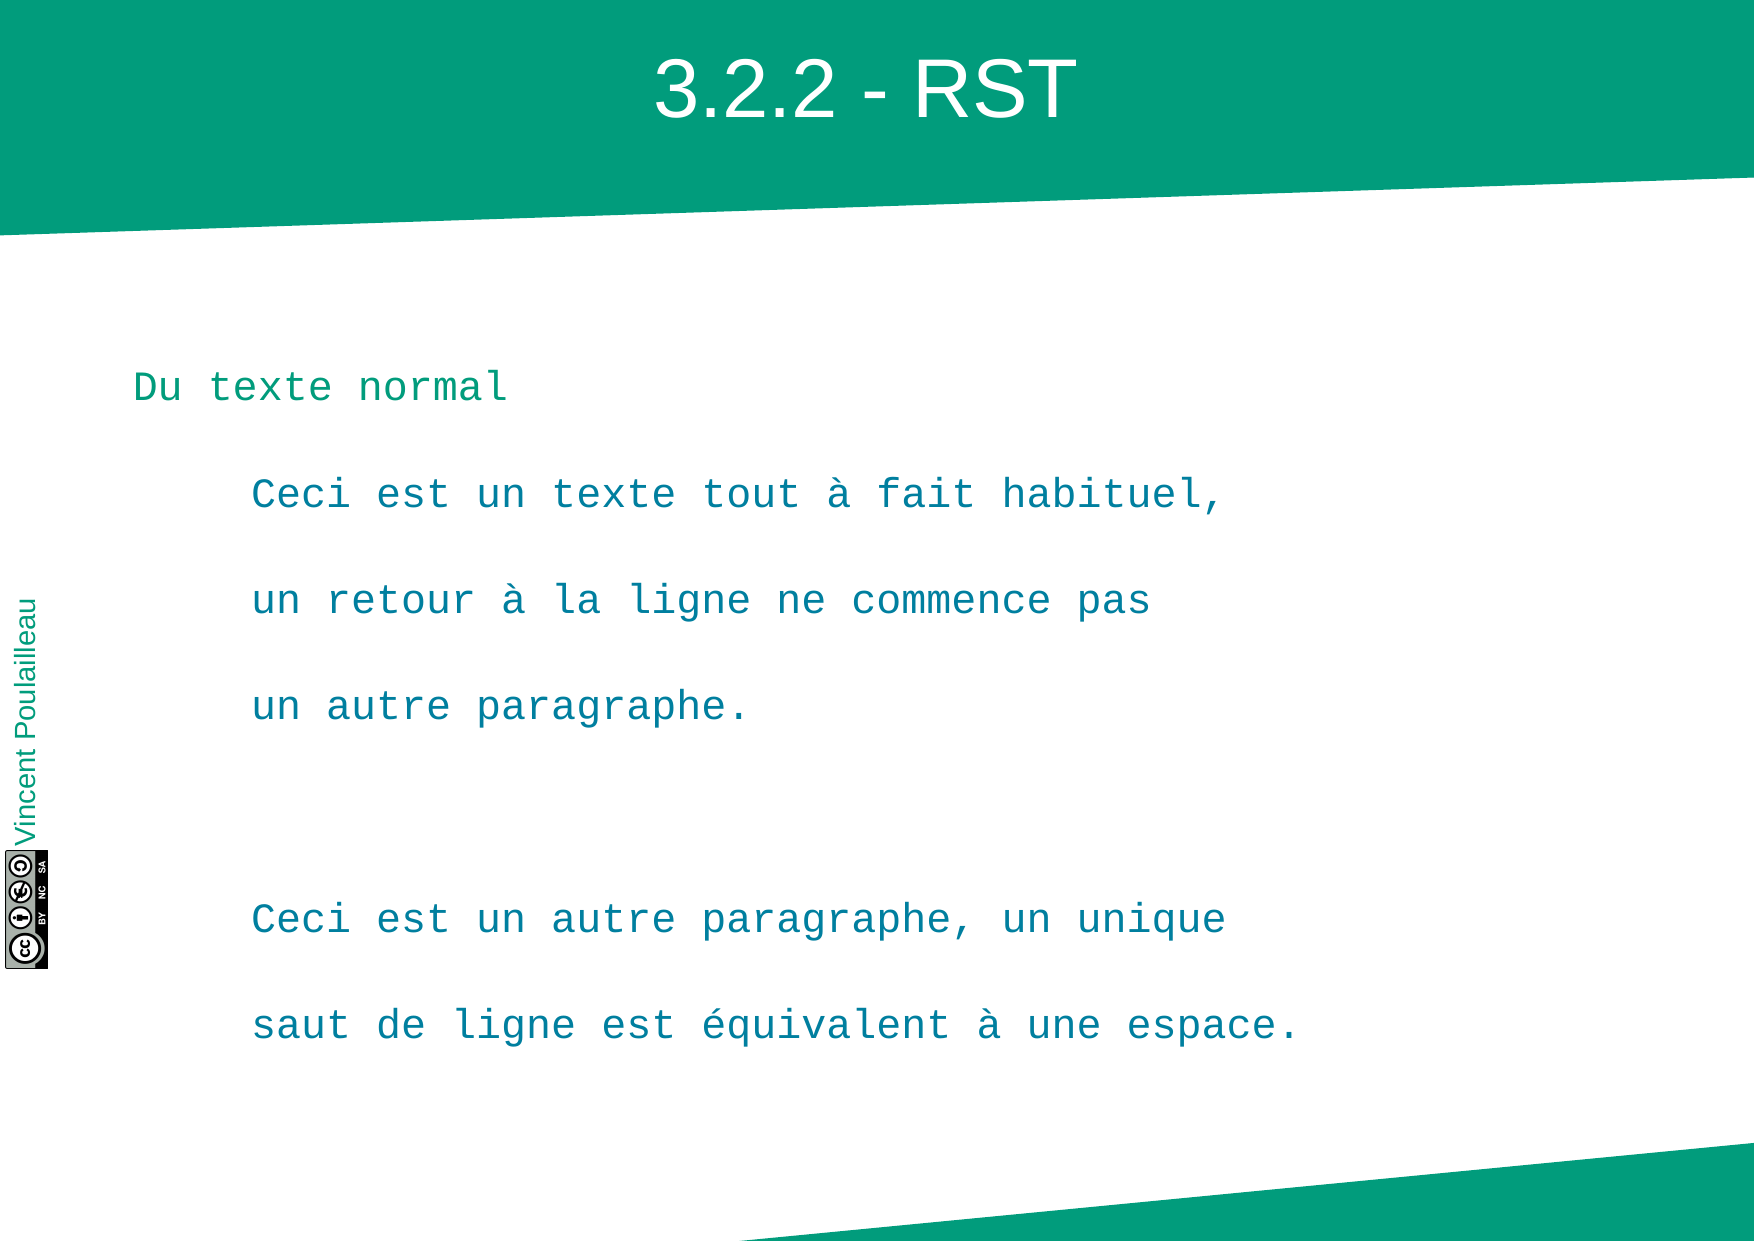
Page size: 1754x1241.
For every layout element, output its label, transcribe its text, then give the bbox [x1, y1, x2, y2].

text_box Du texte normal Ceci est un texte tout à fait habituel, un retour à la ligne ne commence pas un autre paragraphe. Ceci est un autre paragraphe, un unique saut de ligne est équivalent à une espace. [0, 178, 1754, 1241]
picture [5, 850, 48, 969]
text_box © 2019 Vincent Poulailleau [1, 448, 61, 1099]
text_box 3.2.2 - RST [0, 0, 1754, 178]
